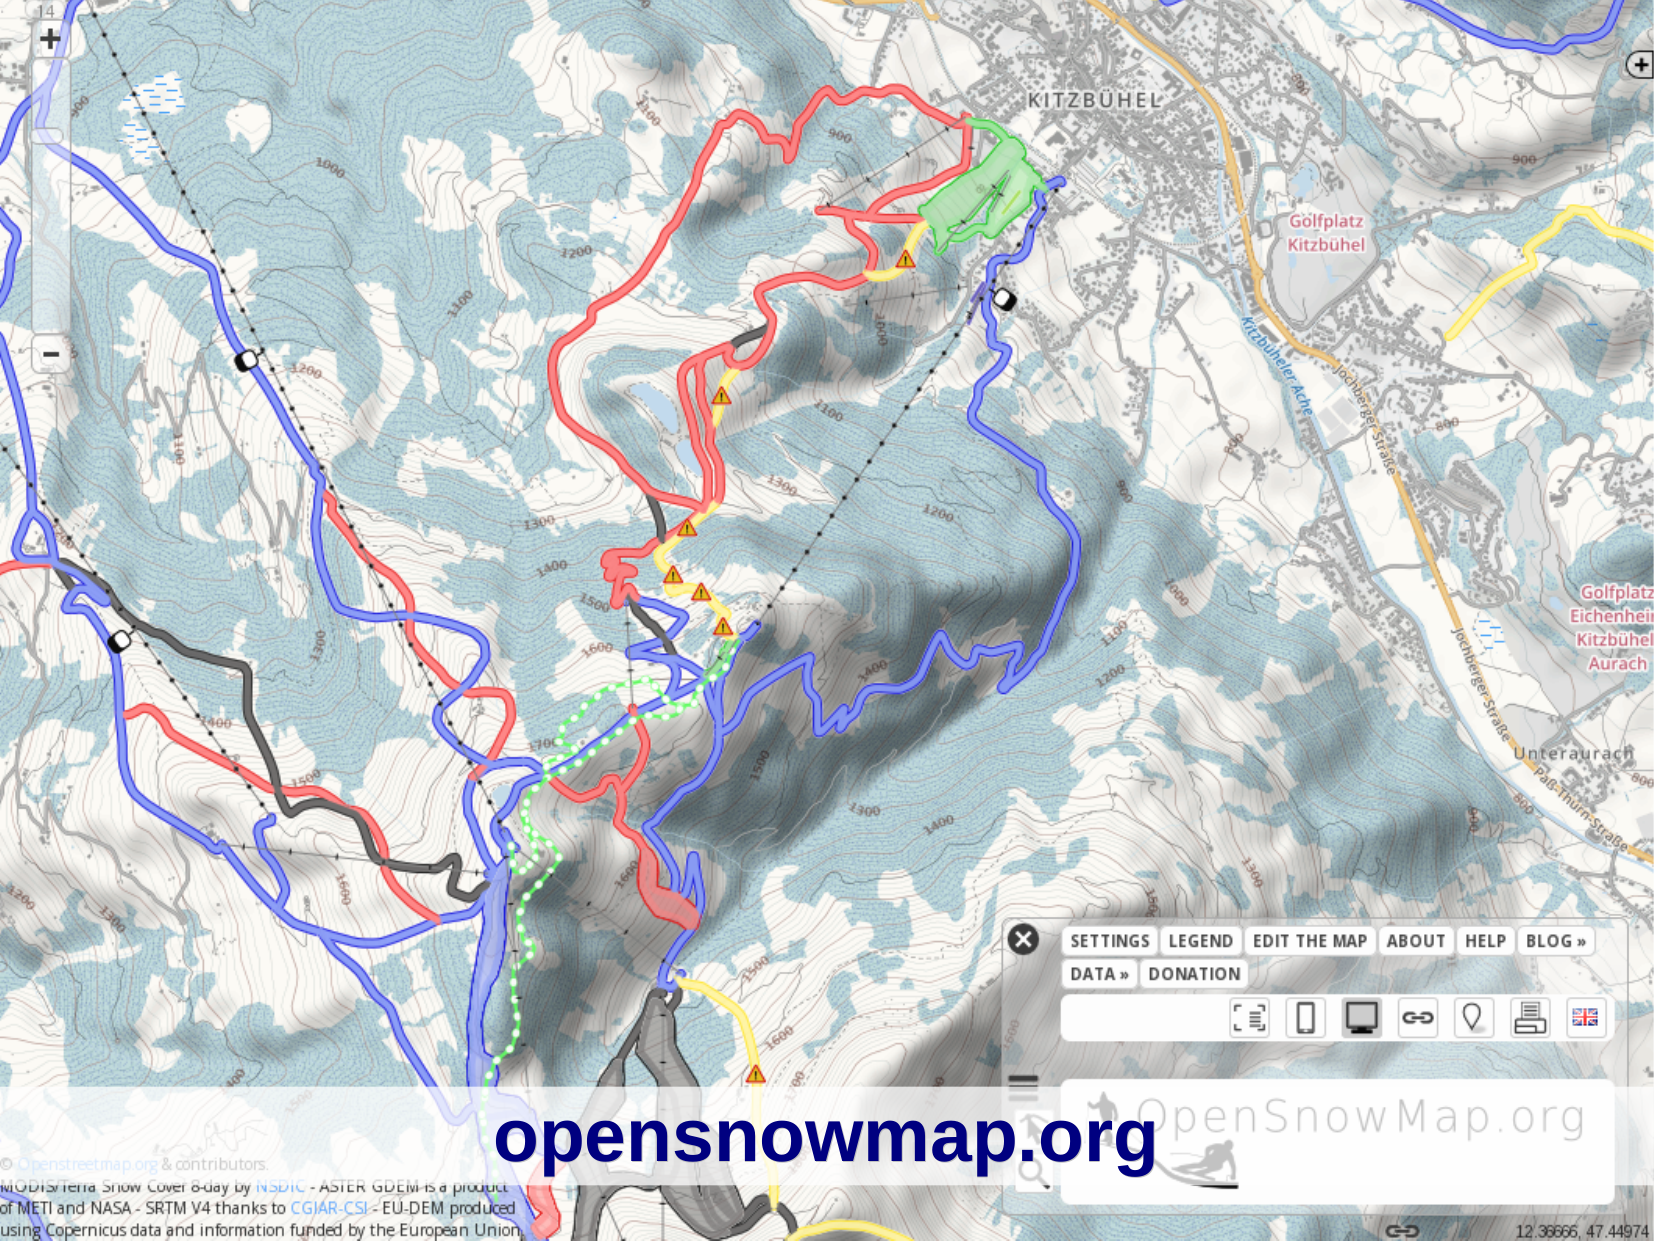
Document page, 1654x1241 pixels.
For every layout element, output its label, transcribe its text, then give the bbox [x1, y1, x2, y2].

text_box opensnowmap.org [0, 1086, 1654, 1186]
picture [0, 0, 1654, 1086]
picture [0, 1186, 1654, 1241]
